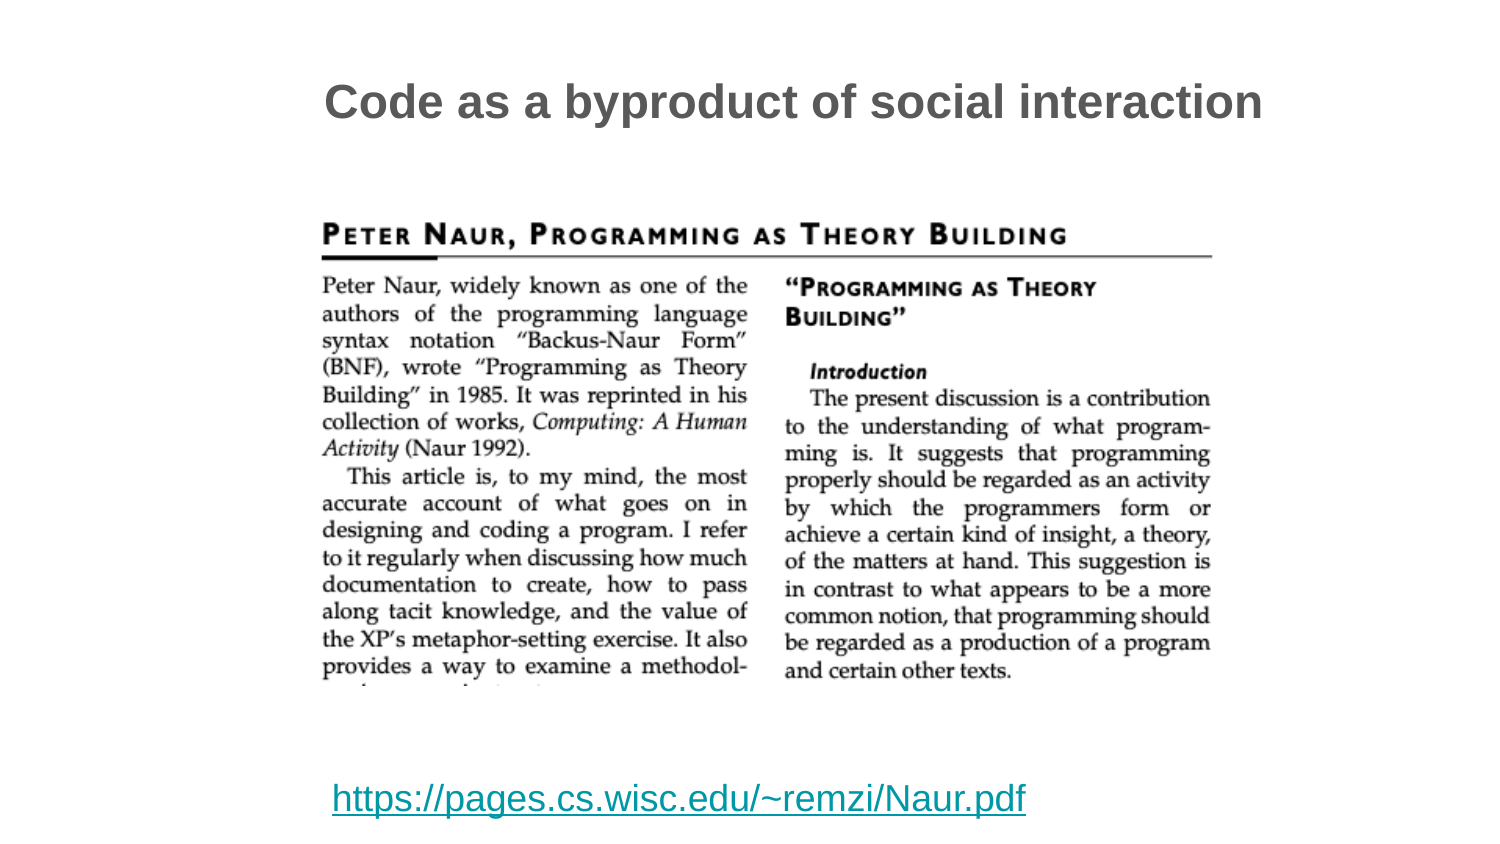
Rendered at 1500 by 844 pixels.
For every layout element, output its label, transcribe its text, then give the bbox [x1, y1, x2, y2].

text_box Code as a byproduct of social interaction [309, 55, 1317, 143]
picture [297, 193, 1225, 686]
text_box https://pages.cs.wisc.edu/~remzi/Naur.pdf [316, 758, 1267, 834]
